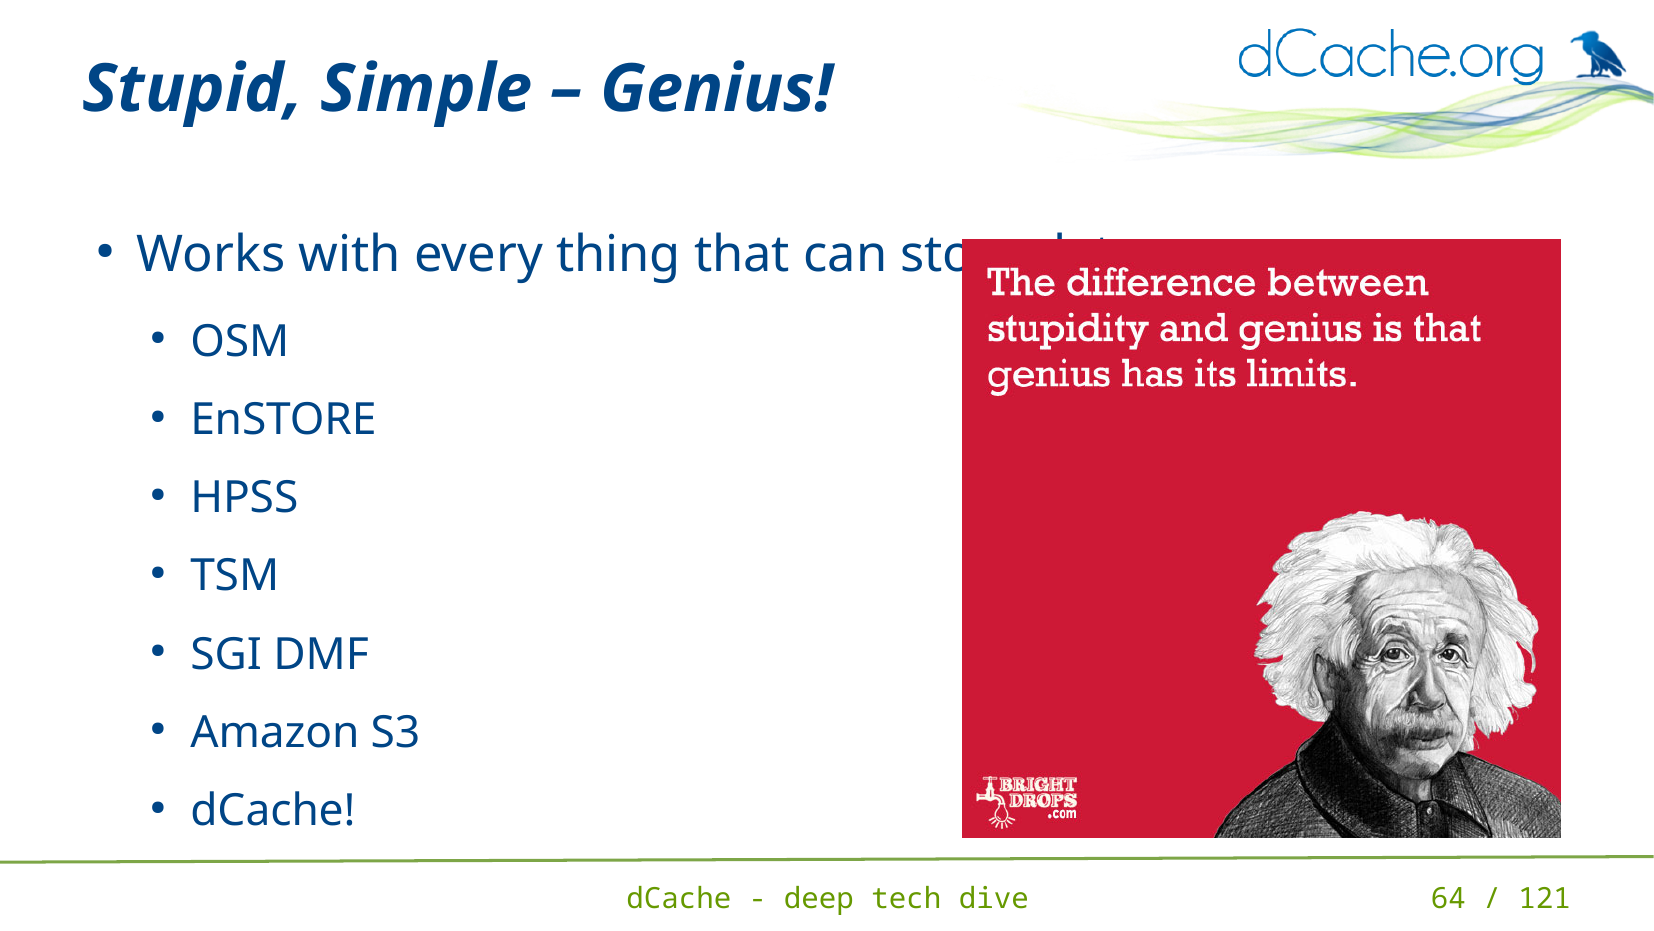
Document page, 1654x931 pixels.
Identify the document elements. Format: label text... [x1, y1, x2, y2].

title Stupid, Simple – Genius! [82, 40, 1605, 131]
picture [956, 16, 1654, 169]
picture [962, 239, 1561, 838]
list Works with every thing that can store data OSM EnSTORE HPSS TSM SGI DMF Amazon S3 dCache! [82, 217, 1571, 839]
